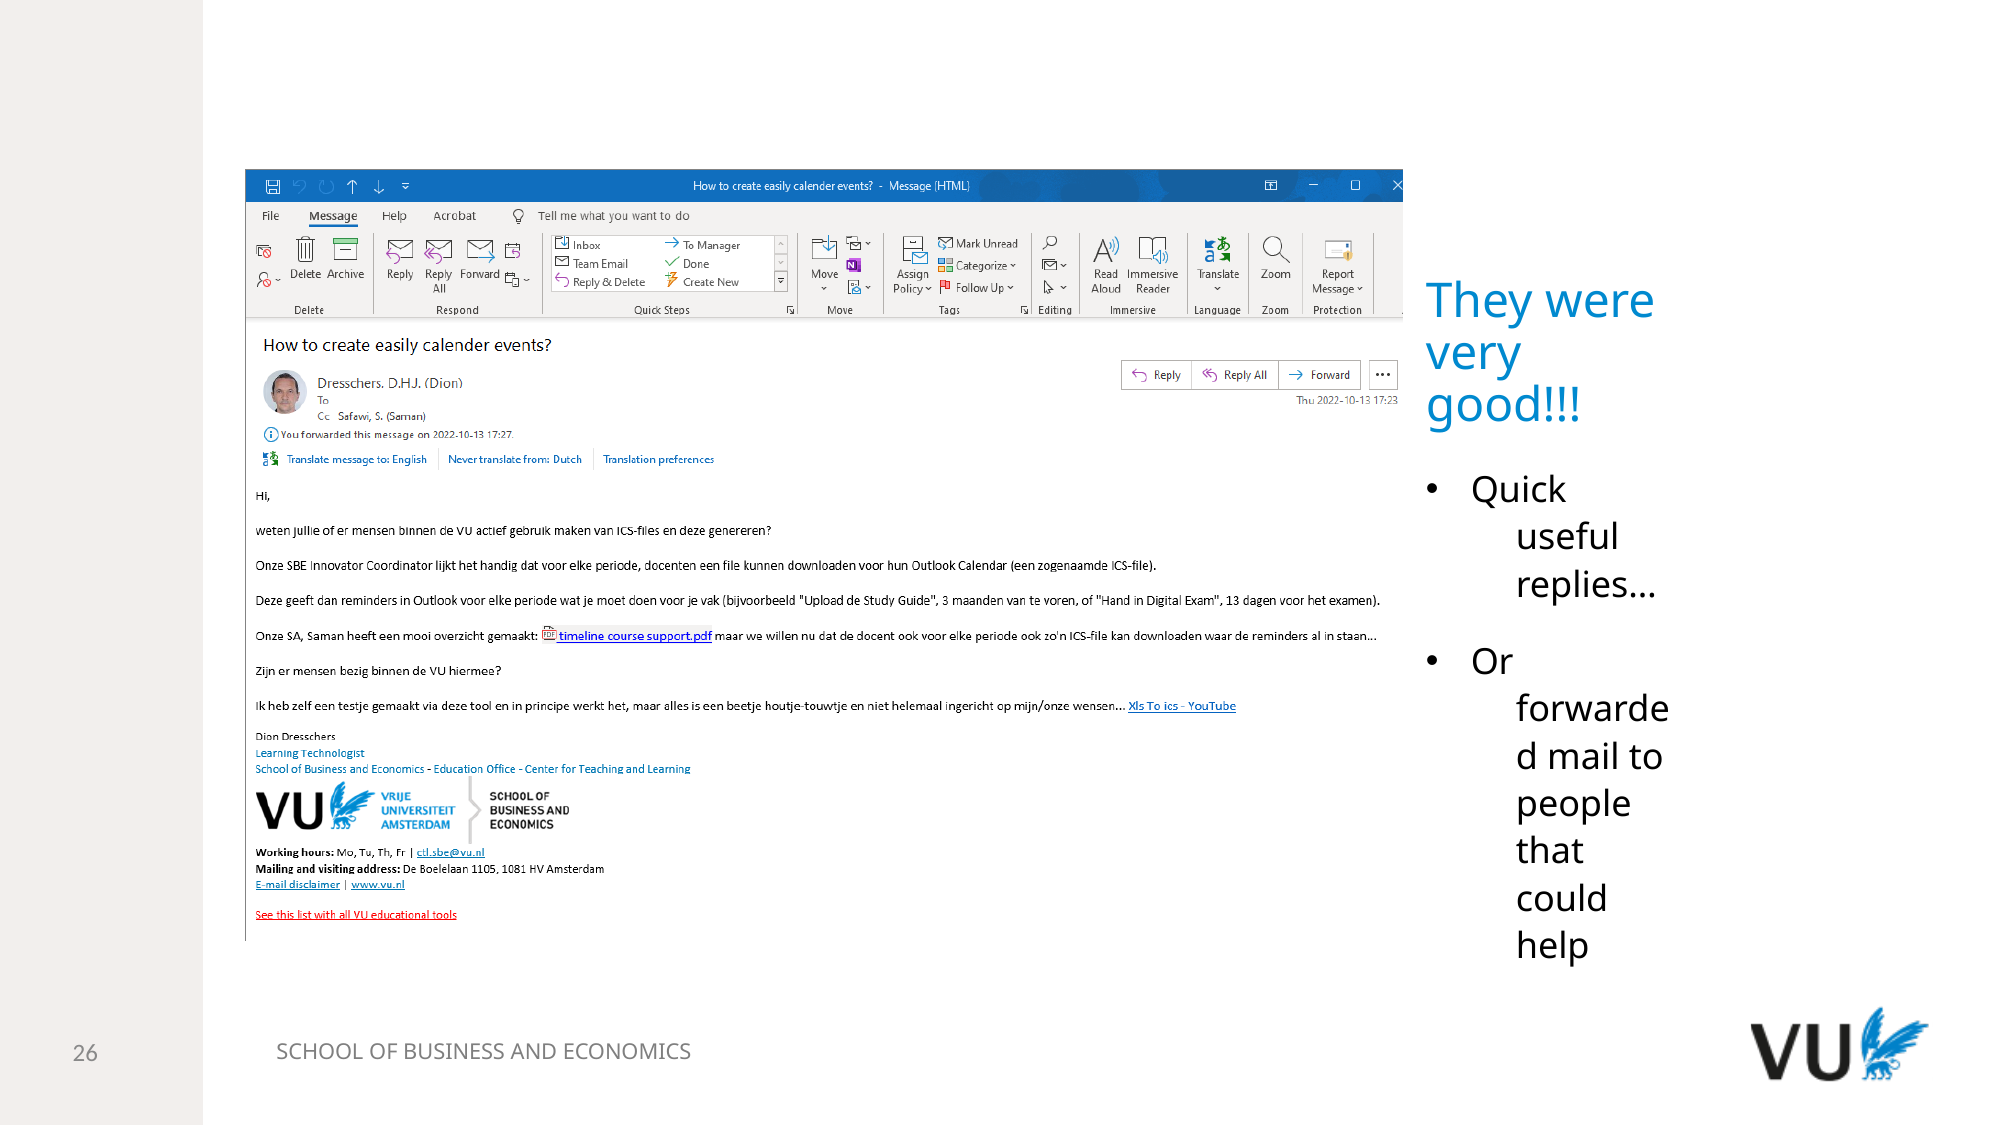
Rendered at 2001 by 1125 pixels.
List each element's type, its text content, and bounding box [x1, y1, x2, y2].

picture [245, 169, 1403, 941]
text_box 23 [72, 977, 173, 1125]
text_box SCHOOL OF BUSINESS AND ECONOMICS [276, 977, 1413, 1125]
list They were very good!!! Quick useful replies… Or forwarded mail to people that could help [1425, 276, 1927, 978]
